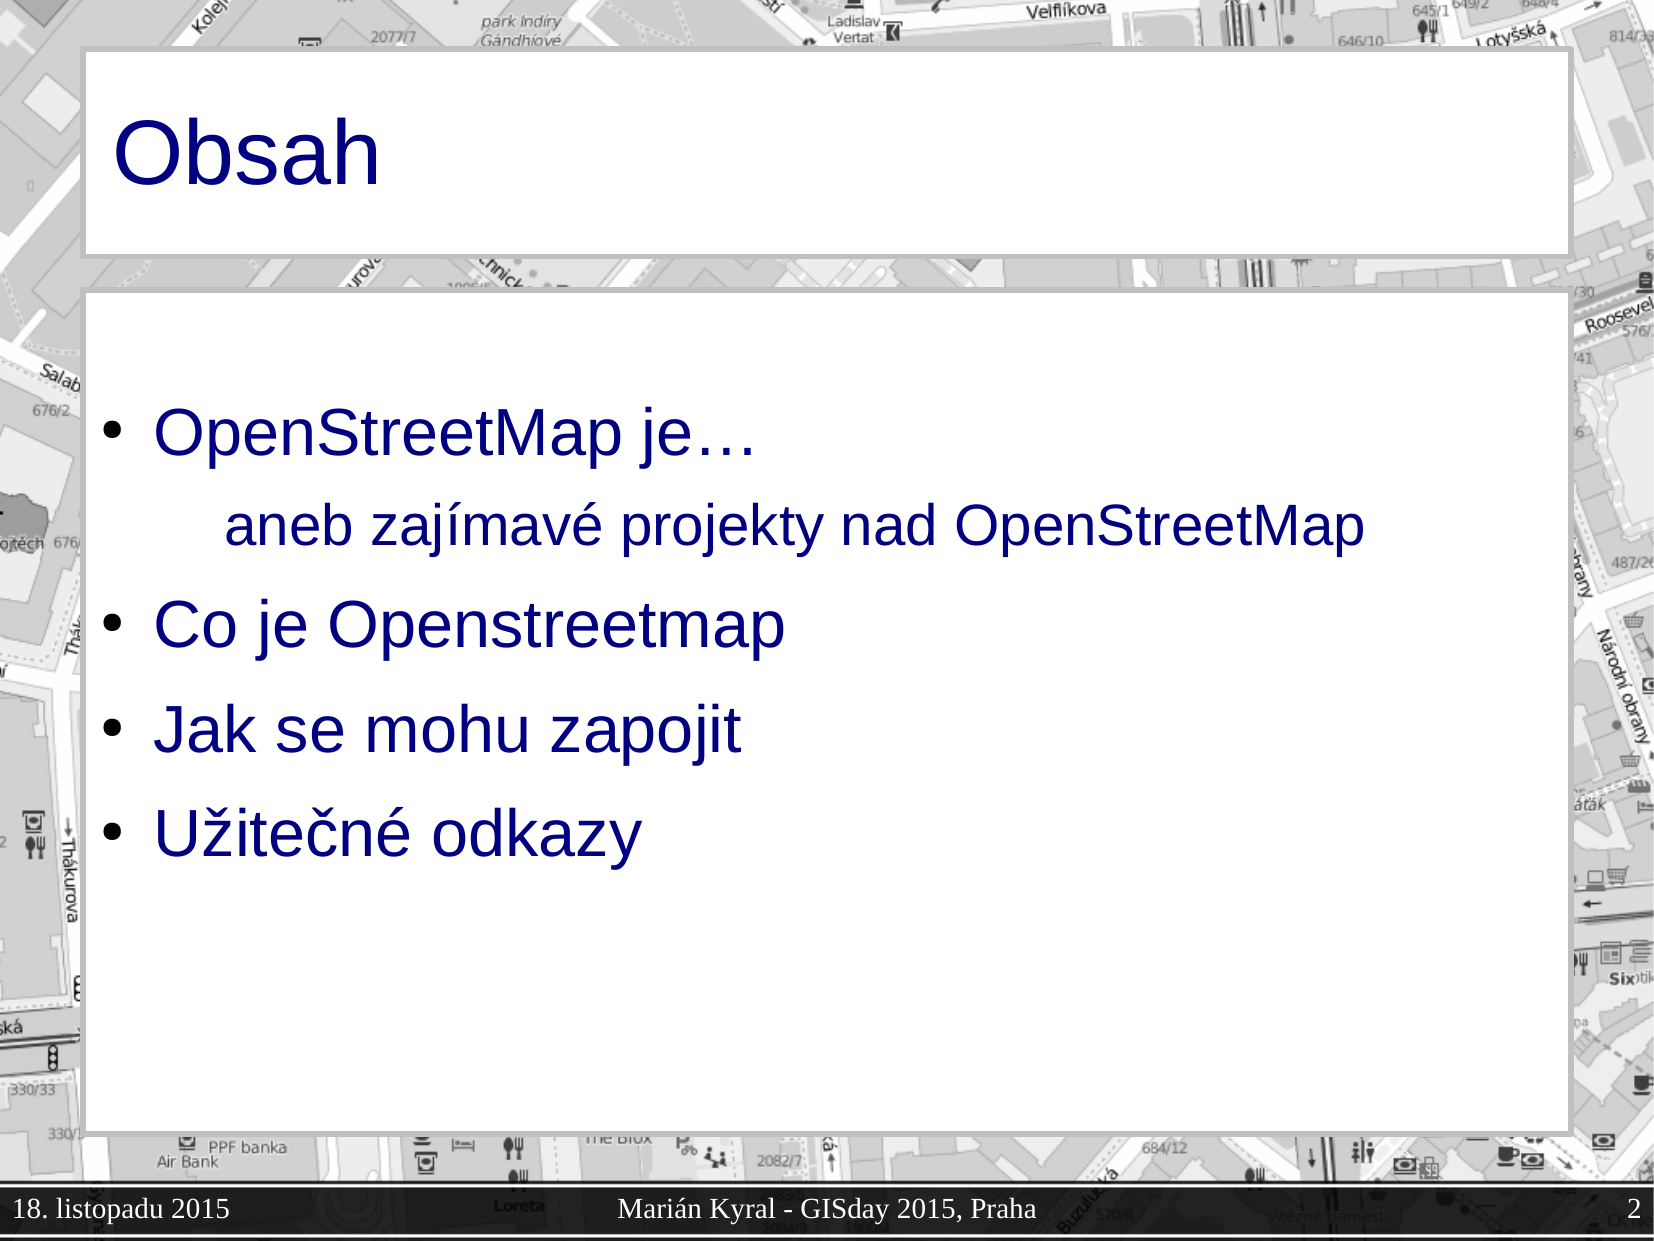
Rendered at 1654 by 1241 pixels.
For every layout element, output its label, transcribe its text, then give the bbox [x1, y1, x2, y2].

list OpenStreetMap je… aneb zajímavé projekty nad OpenStreetMap Co je Openstreetmap Jak se mohu zapojit Užitečné odkazy [82, 290, 1571, 1134]
title Obsah [82, 49, 1571, 257]
picture [0, 0, 1654, 1241]
